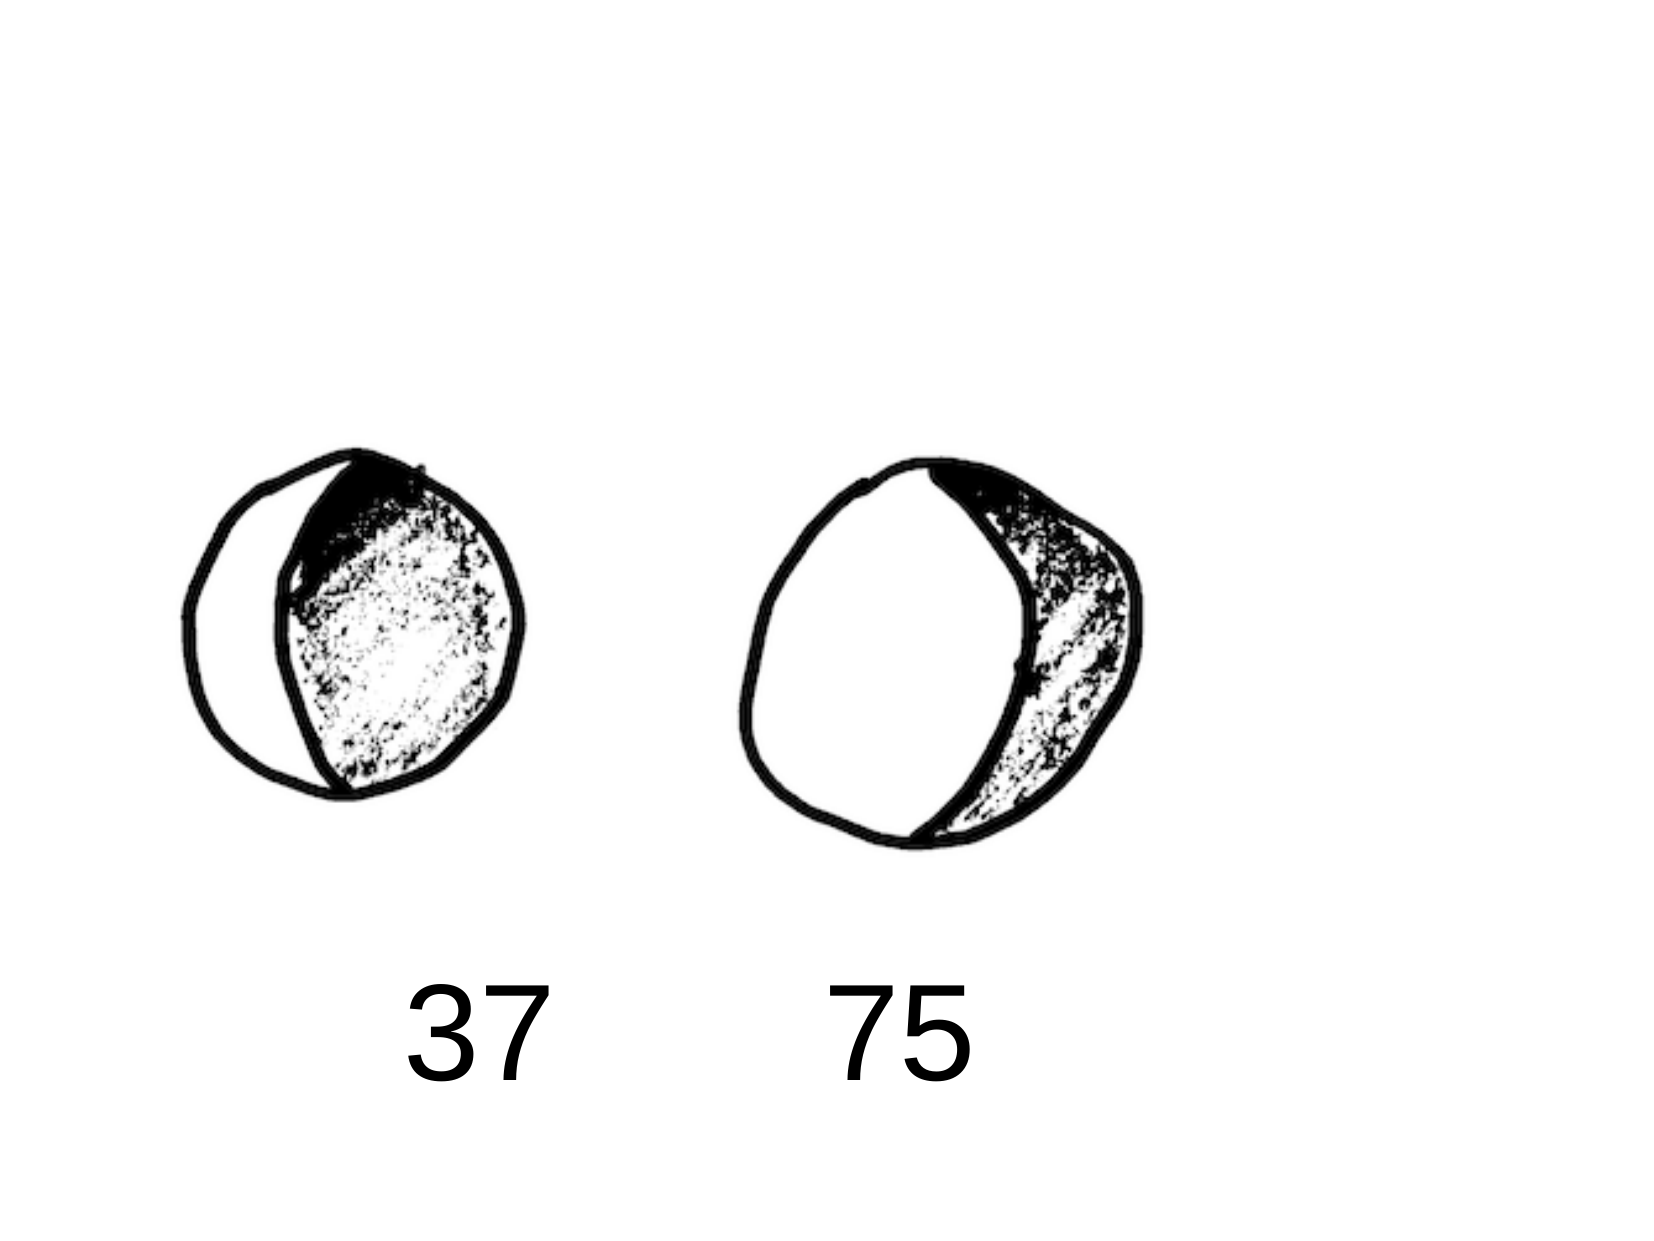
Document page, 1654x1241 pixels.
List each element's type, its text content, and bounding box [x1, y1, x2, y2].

picture [120, 389, 1321, 916]
text_box 37 75 [300, 956, 979, 1111]
